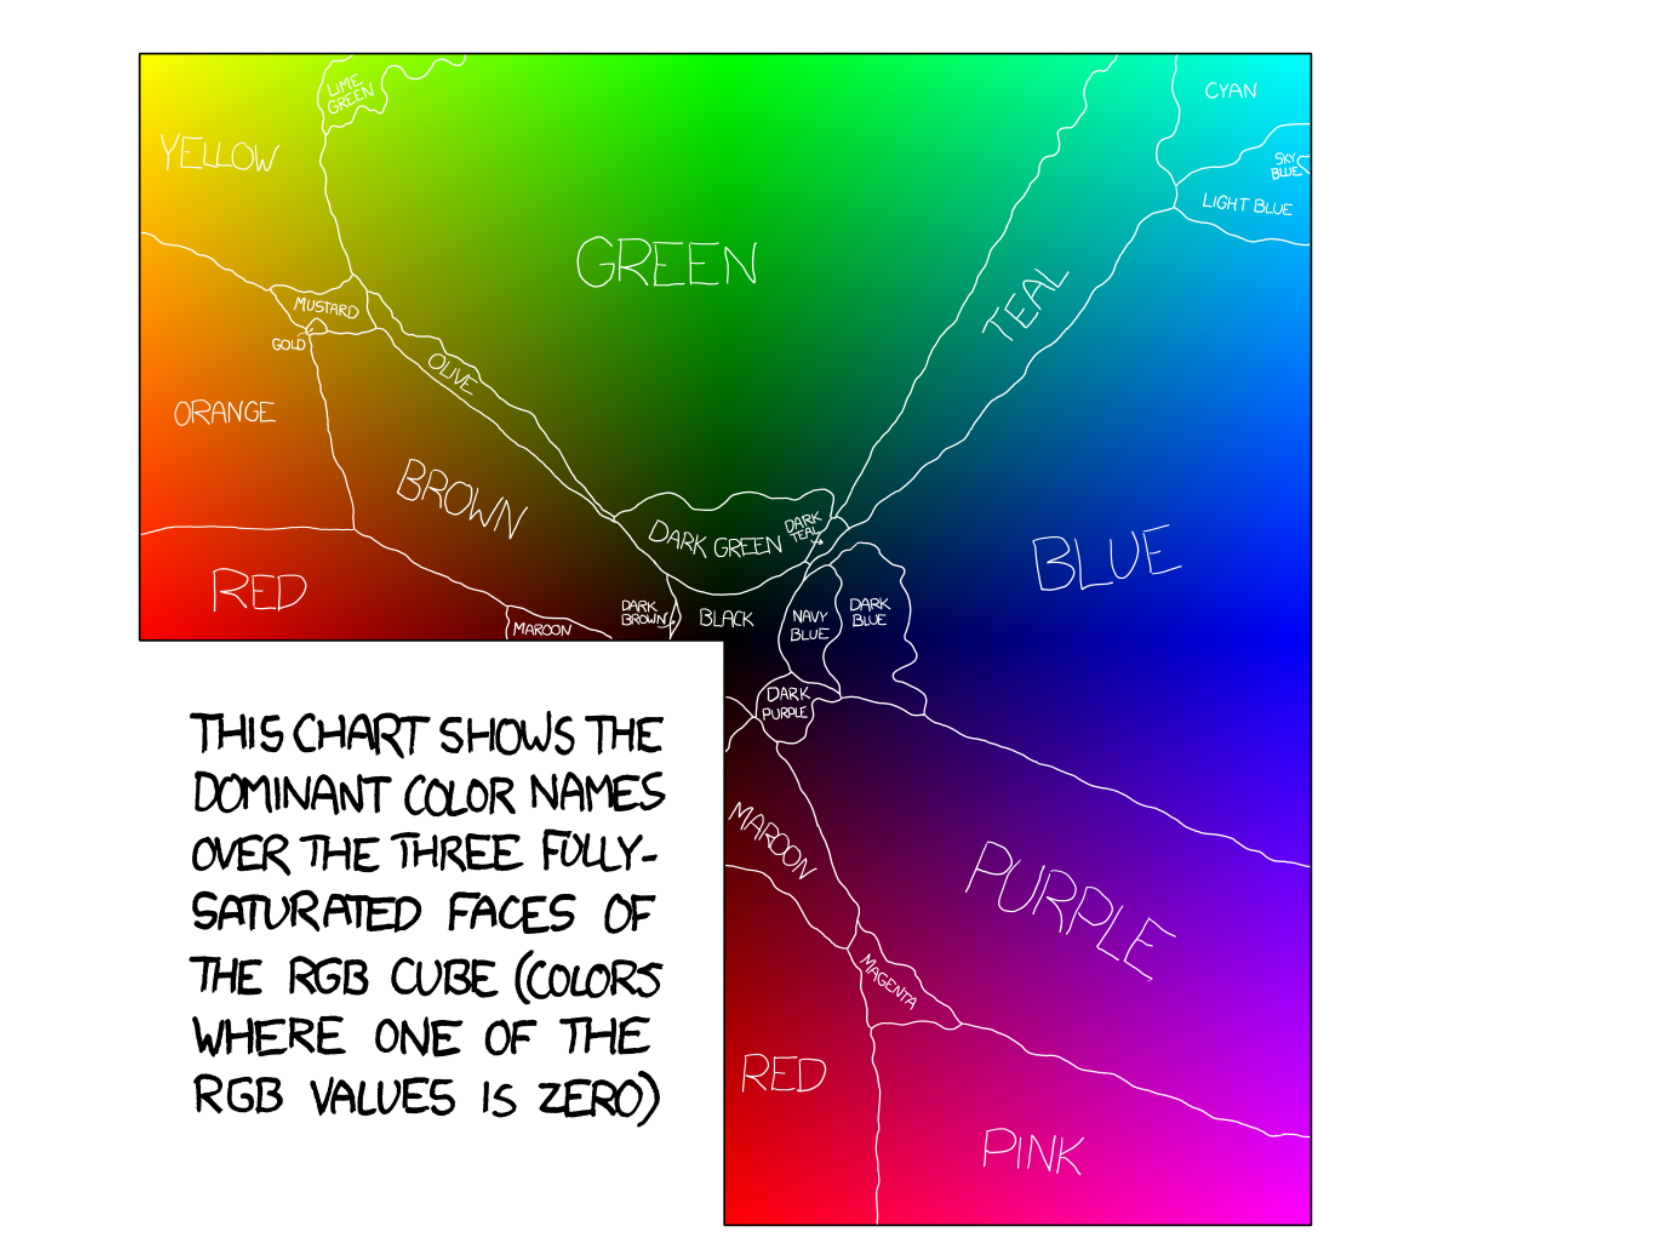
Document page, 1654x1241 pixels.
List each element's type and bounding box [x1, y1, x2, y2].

picture [105, 19, 1346, 1241]
